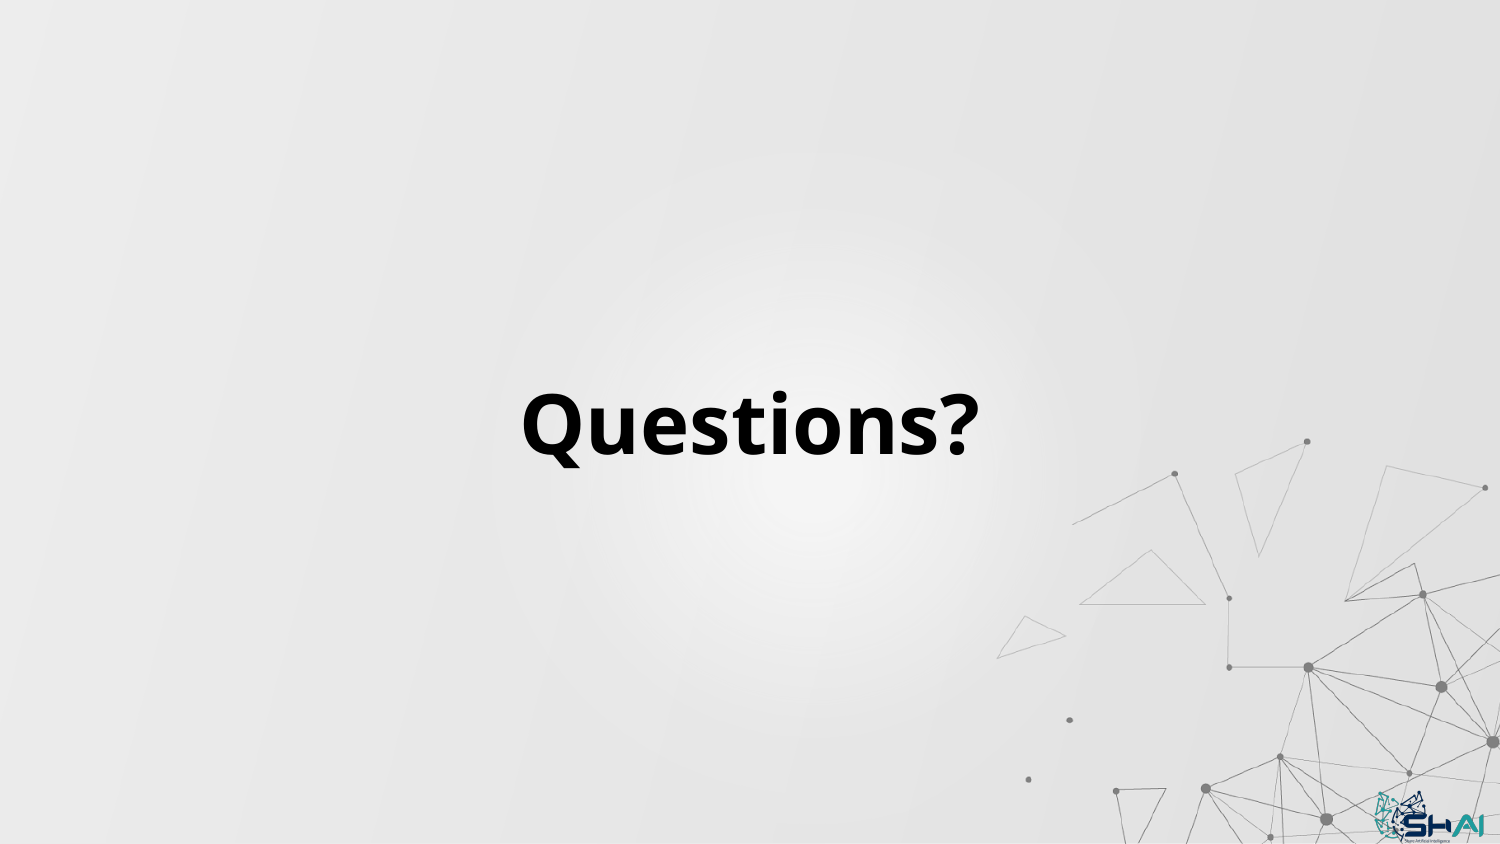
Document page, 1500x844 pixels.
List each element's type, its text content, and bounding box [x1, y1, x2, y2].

picture [0, 0, 1500, 844]
text_box Questions? [431, 356, 1069, 487]
